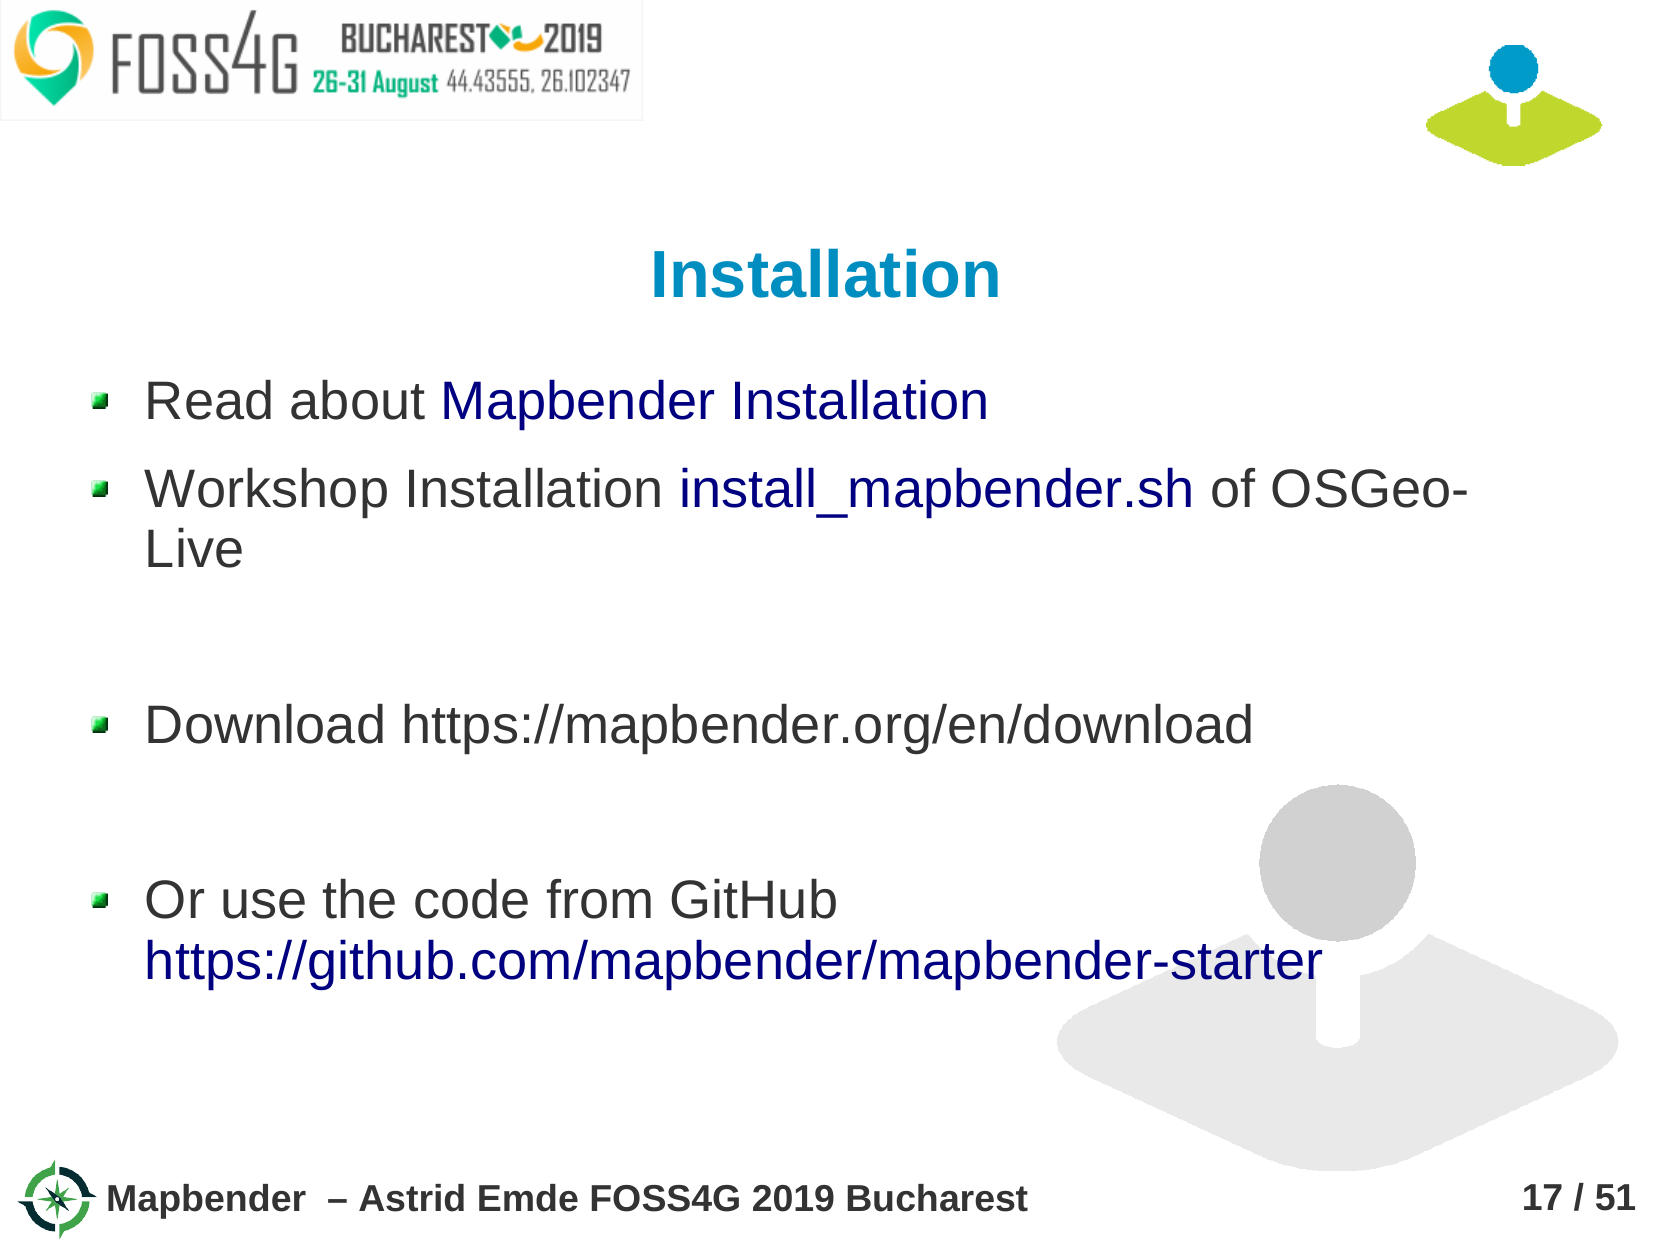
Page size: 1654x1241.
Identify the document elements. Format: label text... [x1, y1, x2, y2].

picture [0, 0, 643, 121]
picture [16, 1158, 98, 1240]
title Installation [82, 200, 1571, 349]
picture [1426, 45, 1604, 166]
list Read about Mapbender Installation Workshop Installation install_mapbender.sh of OSGeo-Live Download https://mapbender.org/en/download Or use the code from GitHubhttps://github.com/mapbender/mapbender-starter [74, 370, 1563, 1234]
